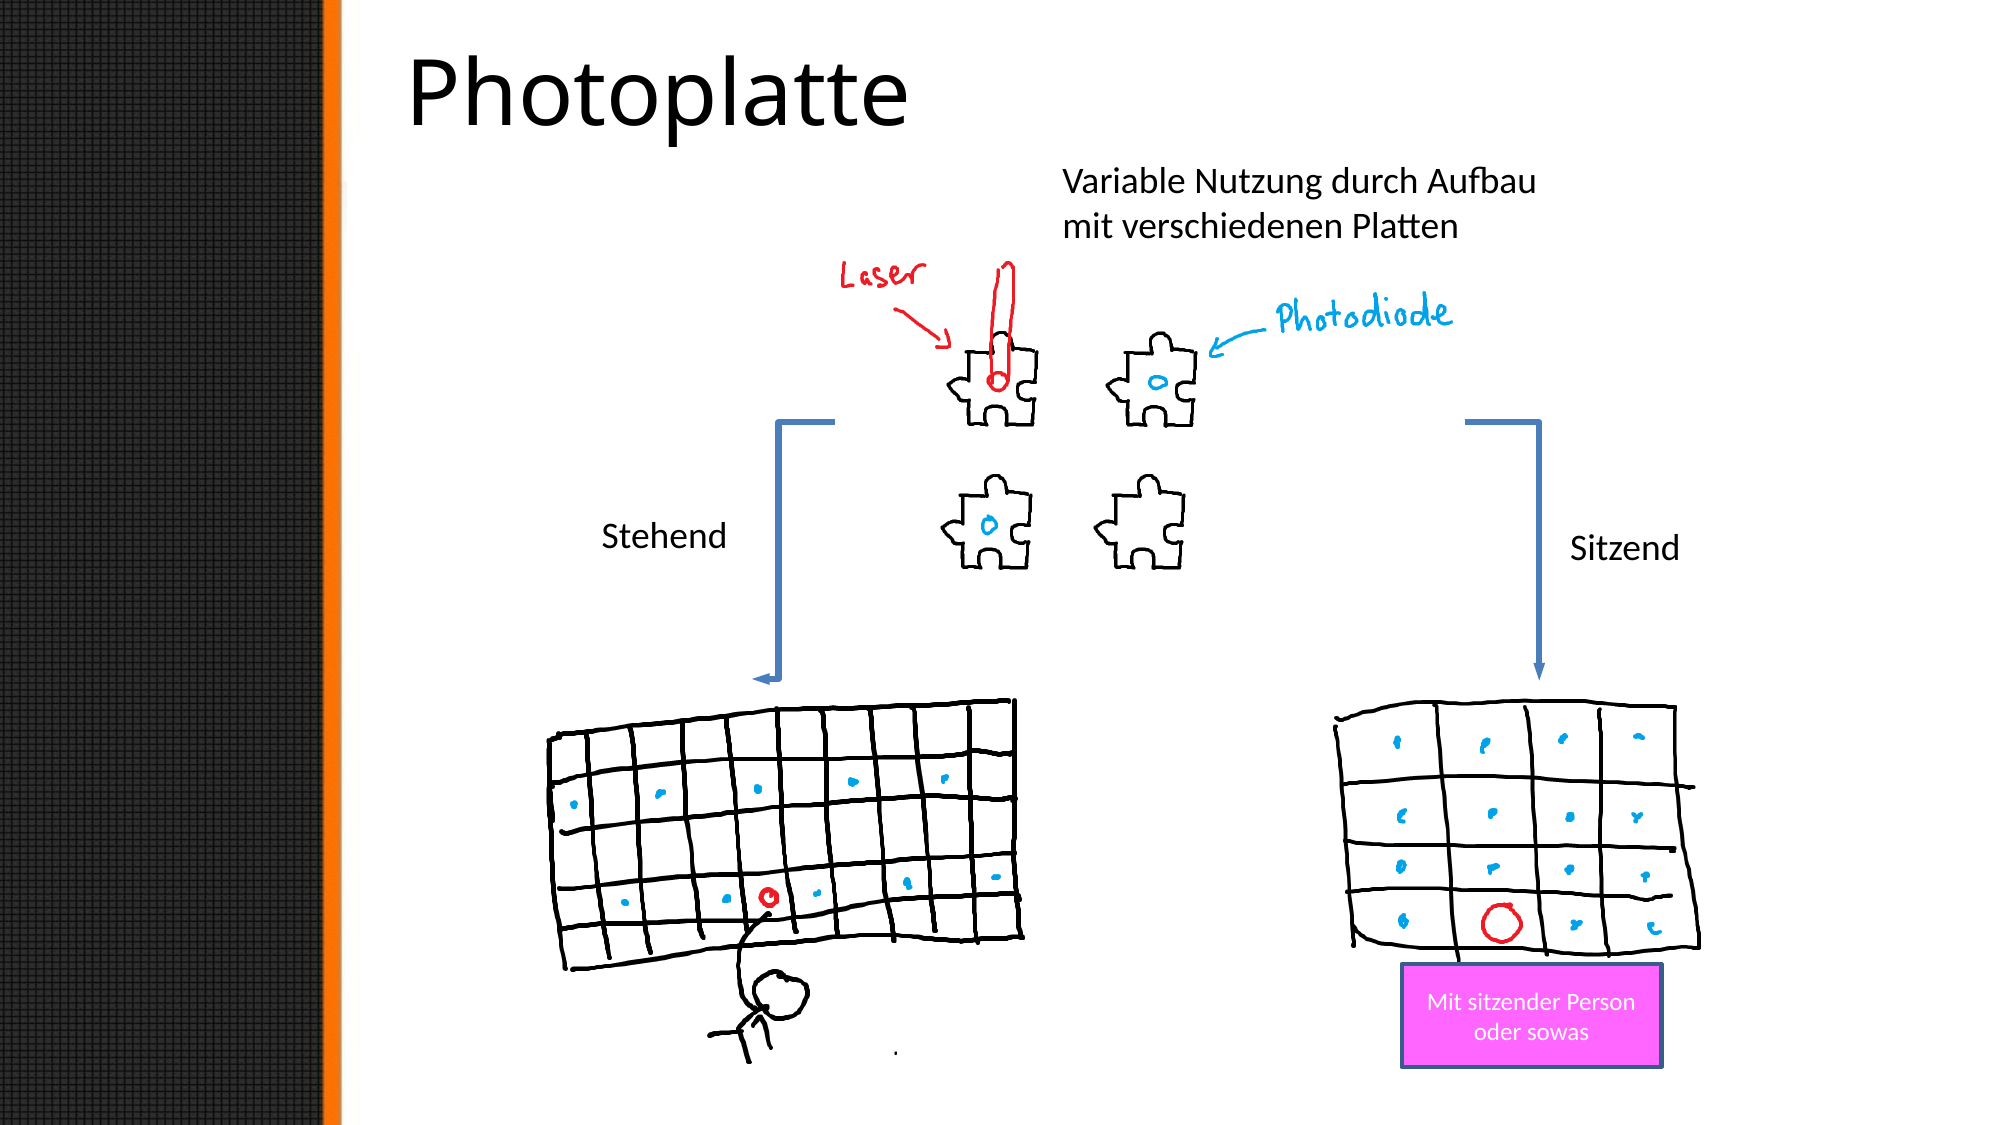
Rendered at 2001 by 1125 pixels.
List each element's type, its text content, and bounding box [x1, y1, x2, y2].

text_box Stehend [586, 503, 745, 565]
text_box Variable Nutzung durch Aufbau mit verschiedenen Platten [1047, 149, 1556, 256]
picture [1307, 680, 1772, 1026]
title Photoplatte [390, 0, 2000, 205]
picture [515, 680, 1072, 1095]
text_box Sitzend [1555, 515, 1698, 576]
text_box Mit sitzender Person oder sowas [1402, 964, 1662, 1067]
picture [834, 255, 1465, 590]
